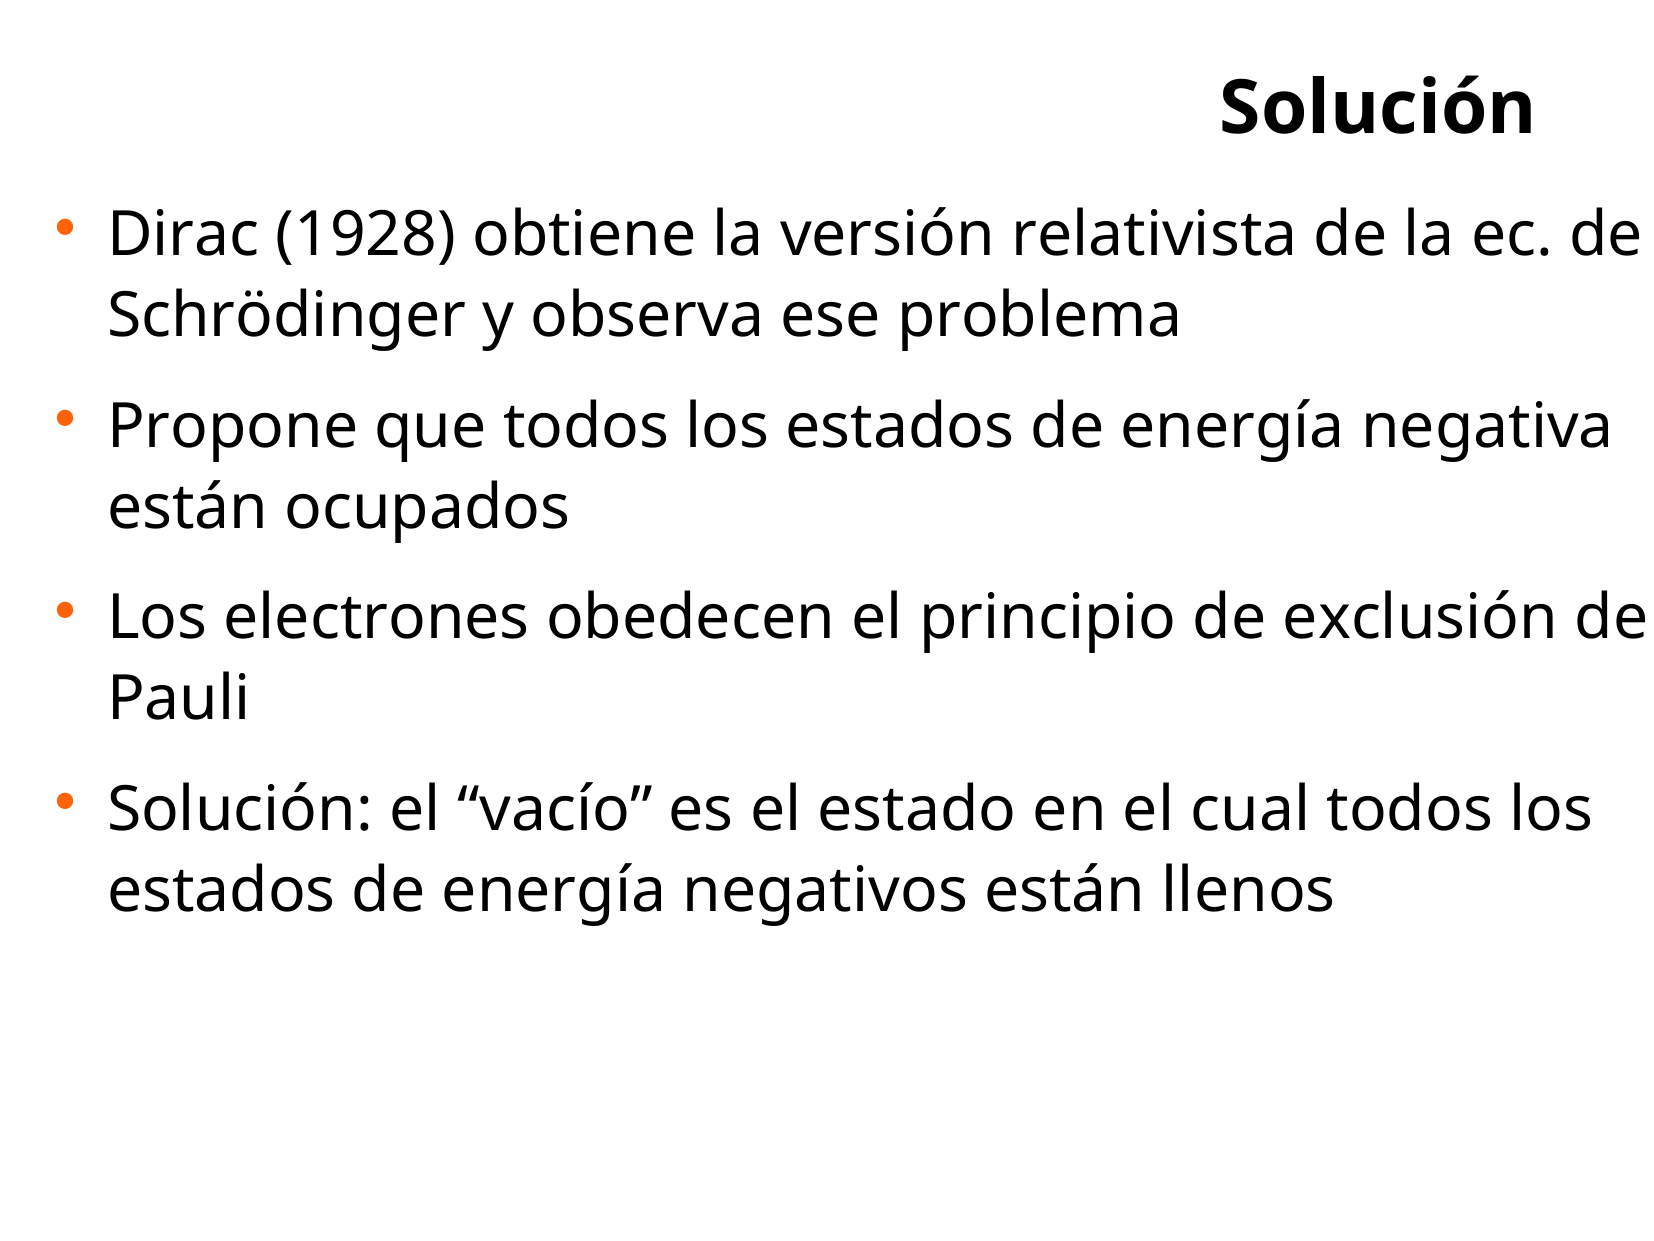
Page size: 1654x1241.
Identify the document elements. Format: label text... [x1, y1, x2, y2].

title Solución [86, 49, 1575, 151]
list Dirac (1928) obtiene la versión relativista de la ec. de Schrödinger y observa ese problema Propone que todos los estados de energía negativa están ocupados Los electrones obedecen el principio de exclusión de Pauli Solución: el “vacío” es el estado en el cual todos los estados de energía negativos están llenos [37, 187, 1654, 1126]
